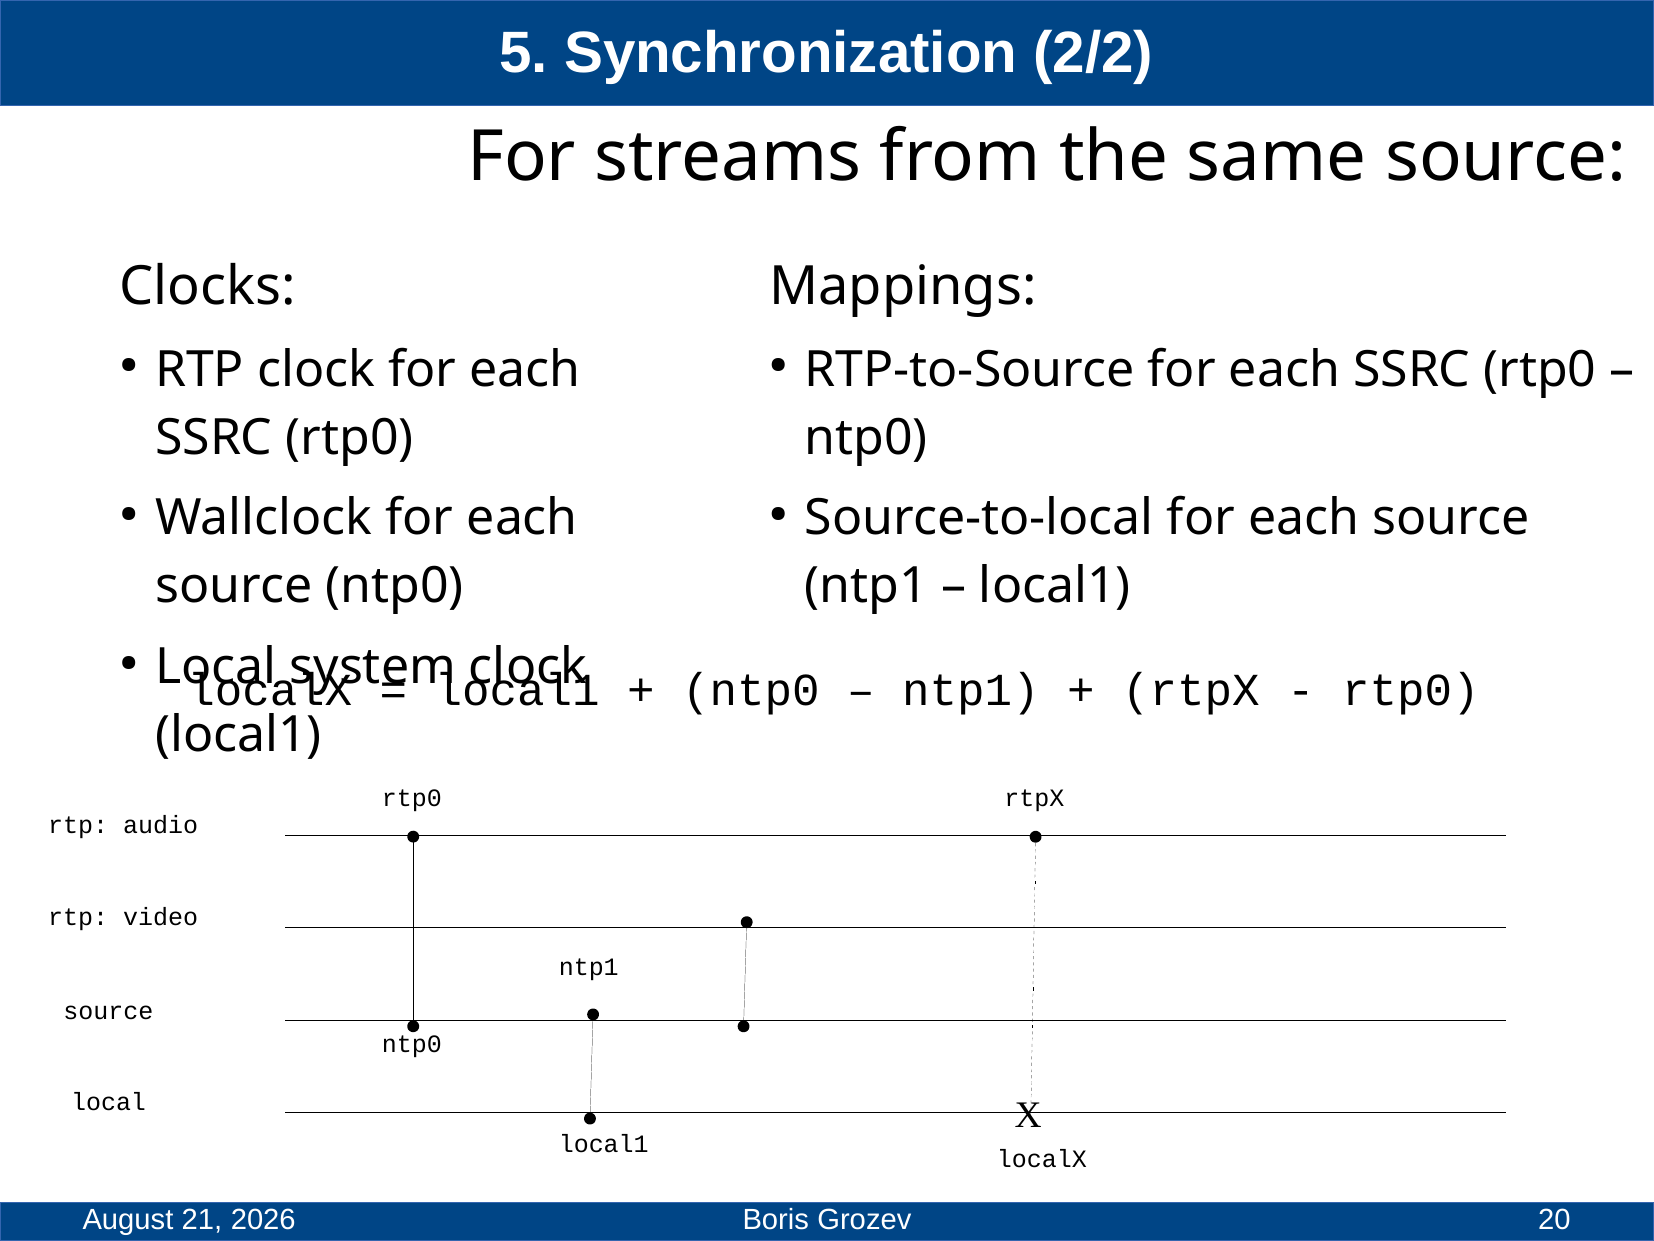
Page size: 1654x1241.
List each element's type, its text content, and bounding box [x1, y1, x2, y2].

text_box rtp: video [33, 897, 249, 953]
text_box local [56, 1081, 162, 1138]
text_box rtp0 [367, 778, 462, 834]
text_box source [48, 989, 194, 1046]
text_box localX = local1 + (ntp0 – ntp1) + (rtpX - rtp0) [172, 660, 1495, 727]
text_box rtp: audio [33, 805, 247, 861]
text_box rtpX [989, 778, 1088, 834]
text_box X [999, 1086, 1071, 1139]
text_box localX [982, 1139, 1110, 1196]
text_box Clocks: RTP clock for each SSRC (rtp0) Wallclock for each source (ntp0) Local system clock (local1) [105, 239, 661, 526]
text_box local1 [544, 1124, 668, 1180]
title 5. Synchronization (2/2) [0, 0, 1654, 106]
text_box ntp0 [367, 1024, 469, 1080]
text_box Mappings: RTP-to-Source for each SSRC (rtp0 – ntp0) Source-to-local for each source (ntp1 – local1) [754, 239, 1654, 490]
text_box For streams from the same source: [452, 97, 1224, 195]
text_box ntp1 [543, 947, 646, 1004]
